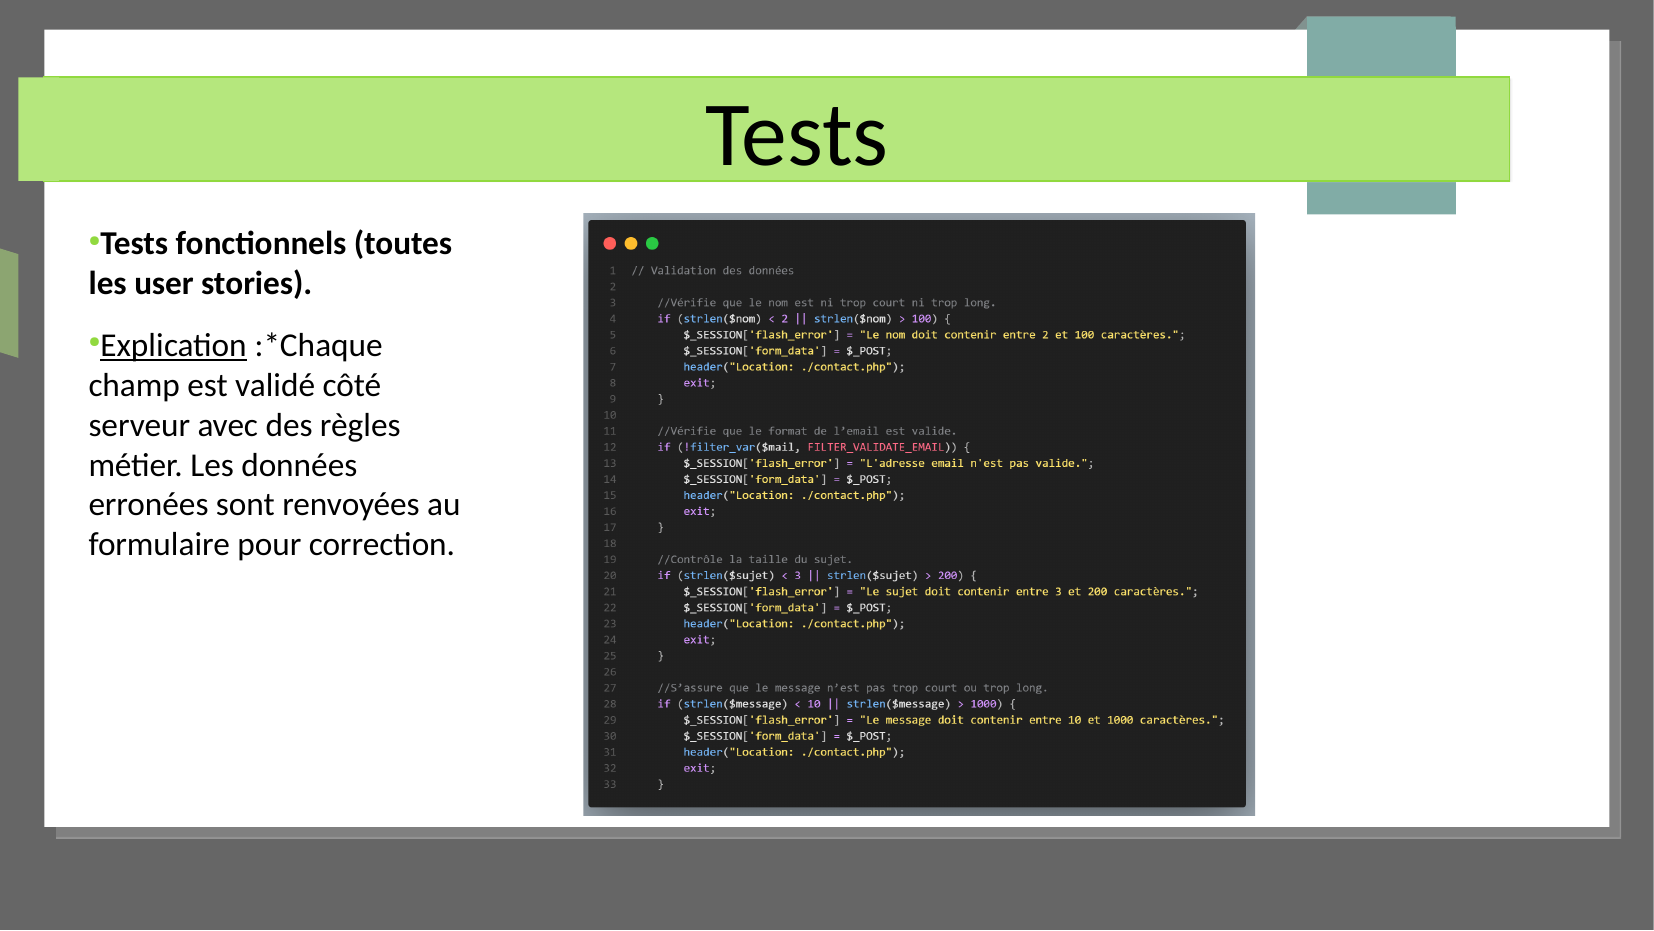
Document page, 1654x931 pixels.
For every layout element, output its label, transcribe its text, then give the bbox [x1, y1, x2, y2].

title Tests [88, 73, 1506, 178]
list Tests fonctionnels (toutes les user stories). Explication :*Chaque champ est validé côté serveur avec des règles métier. Les données erronées sont renvoyées au formulaire pour correction. [88, 221, 468, 790]
picture [583, 213, 1256, 816]
